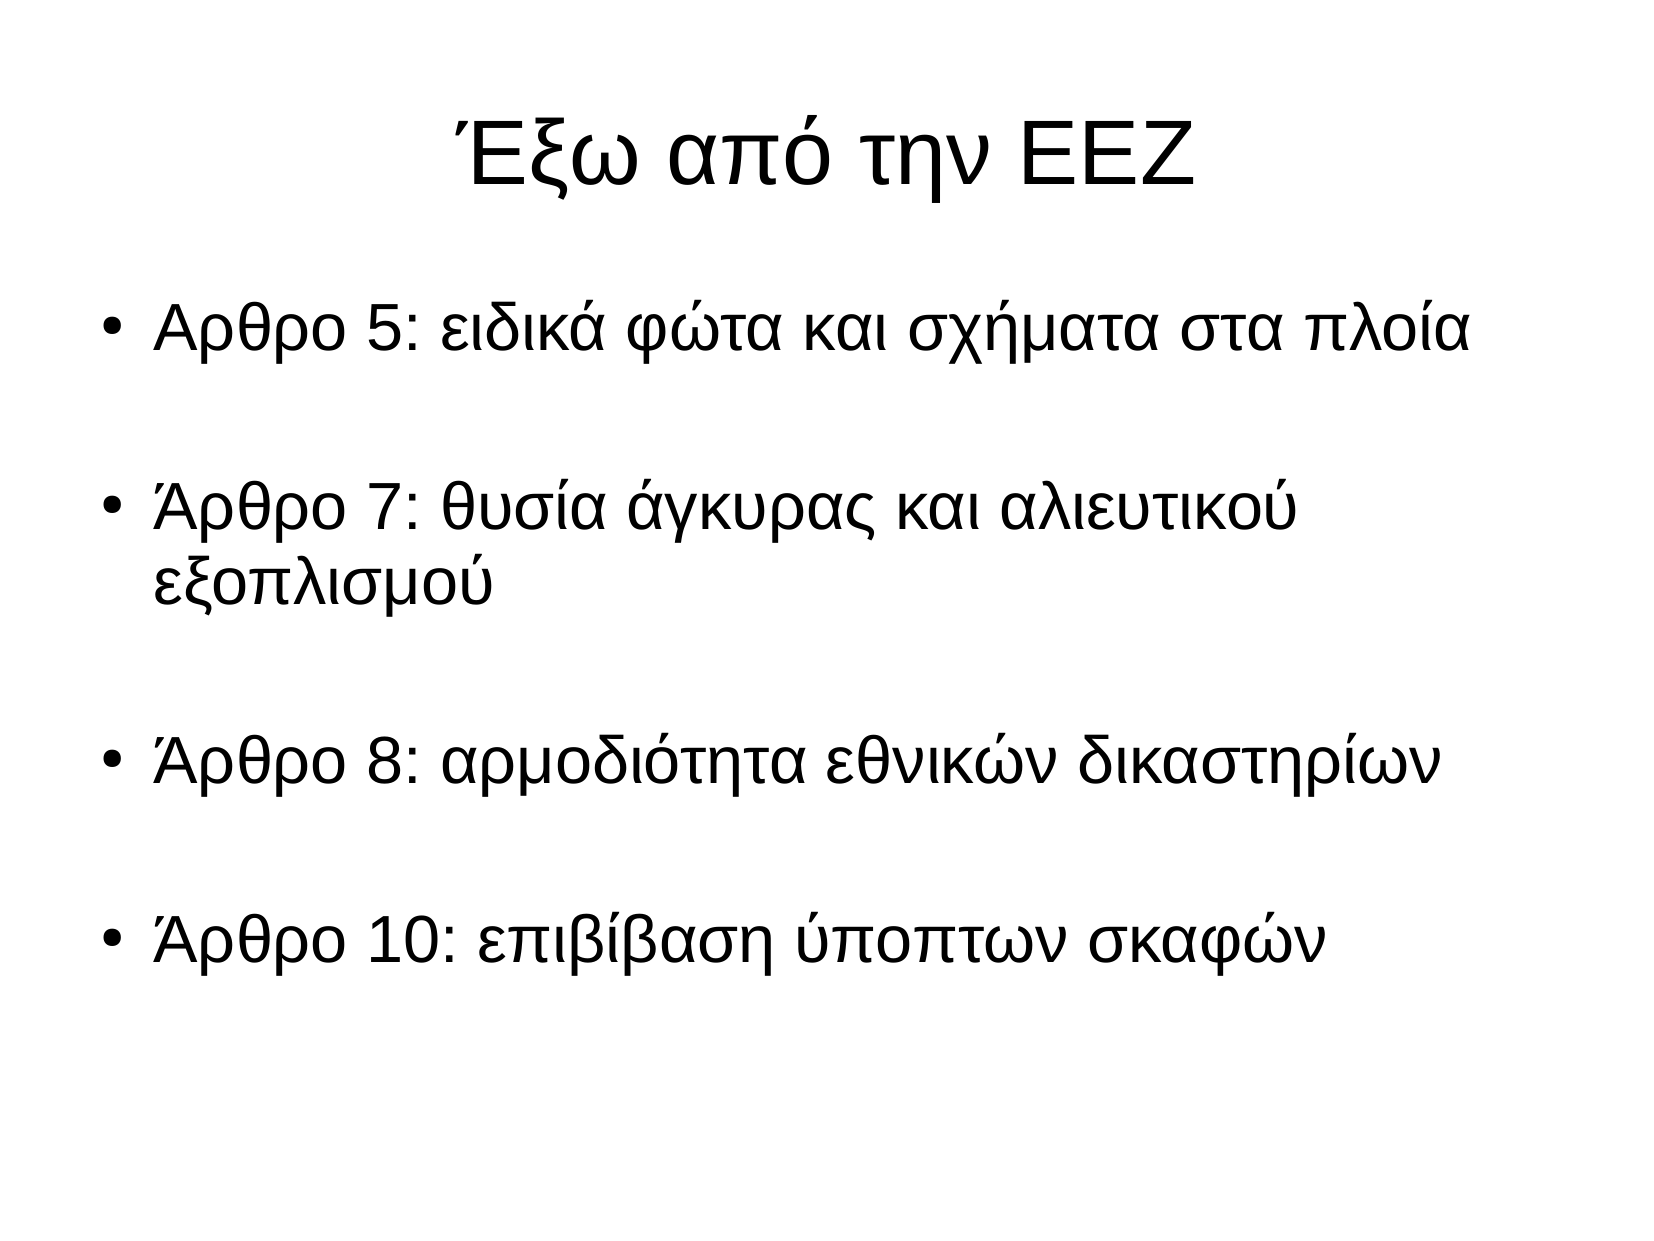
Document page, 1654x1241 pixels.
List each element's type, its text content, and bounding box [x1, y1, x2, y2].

title Έξω από την ΕΕΖ [82, 49, 1571, 257]
list Αρθρο 5: ειδικά φώτα και σχήματα στα πλοία Άρθρο 7: θυσία άγκυρας και αλιευτικού εξοπλισμού Άρθρο 8: αρμοδιότητα εθνικών δικαστηρίων Άρθρο 10: επιβίβαση ύποπτων σκαφών [82, 290, 1571, 1109]
